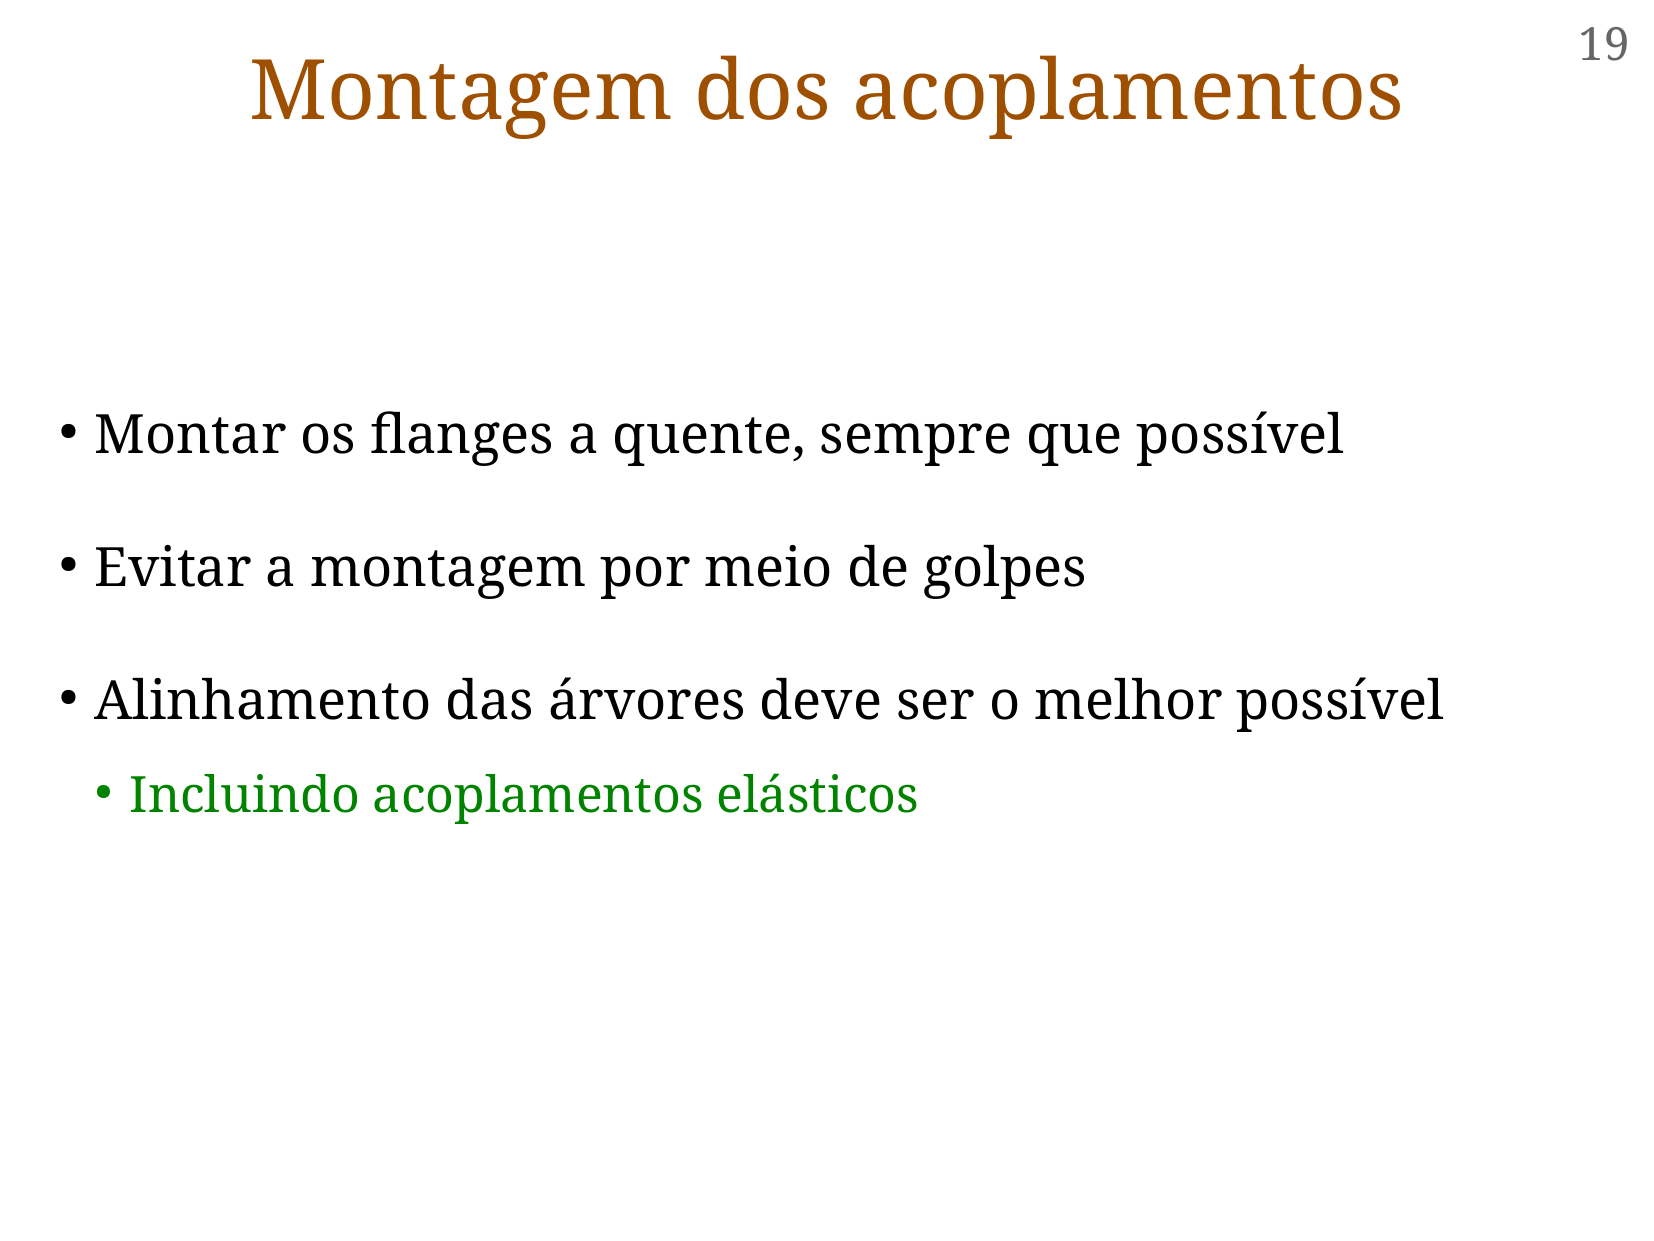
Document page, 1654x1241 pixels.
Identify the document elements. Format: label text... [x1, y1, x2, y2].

title Montagem dos acoplamentos [59, 29, 1595, 148]
list Montar os flanges a quente, sempre que possível Evitar a montagem por meio de golpes Alinhamento das árvores deve ser o melhor possível Incluindo acoplamentos elásticos [59, 395, 1595, 1211]
